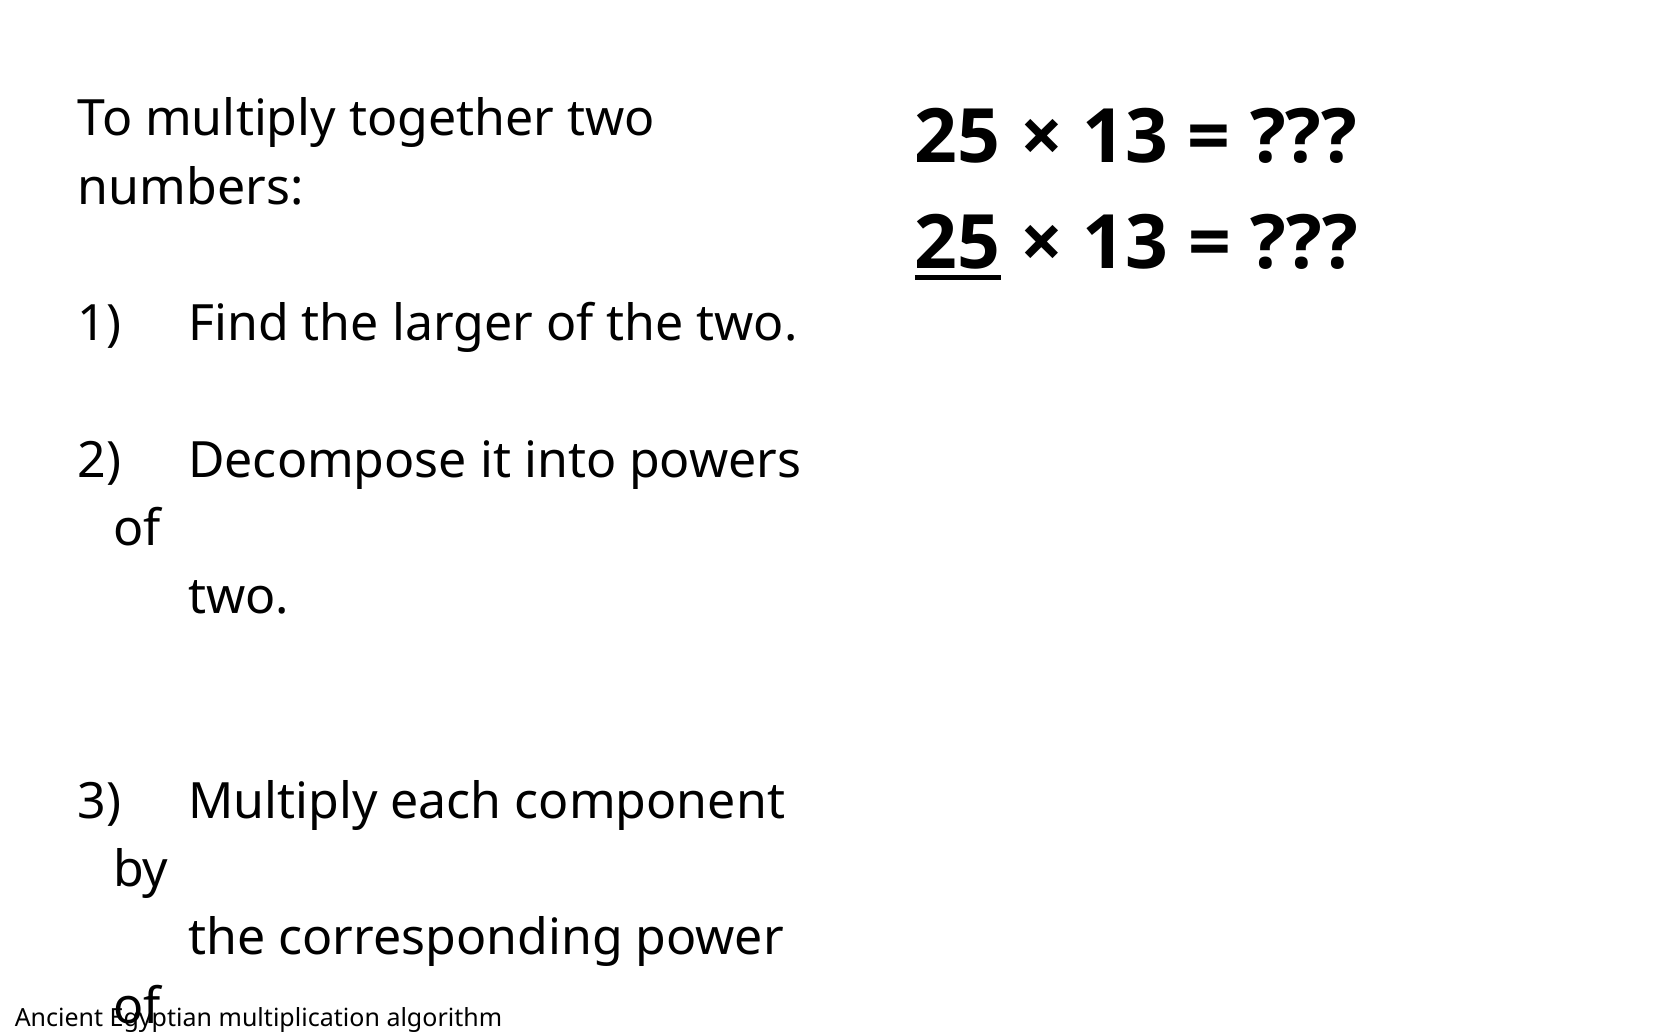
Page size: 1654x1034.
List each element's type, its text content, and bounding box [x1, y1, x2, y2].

text_box Ancient Egyptian multiplication algorithm [0, 992, 713, 1034]
text_box 25 × 13 = ??? [900, 75, 1576, 169]
text_box 25 × 13 = ??? [900, 181, 1576, 275]
text_box To multiply together two numbers: Find the larger of the two. Decompose it into powers of two. Multiply each component by the corresponding power of two. Add these together to find the multiple. [63, 75, 851, 976]
